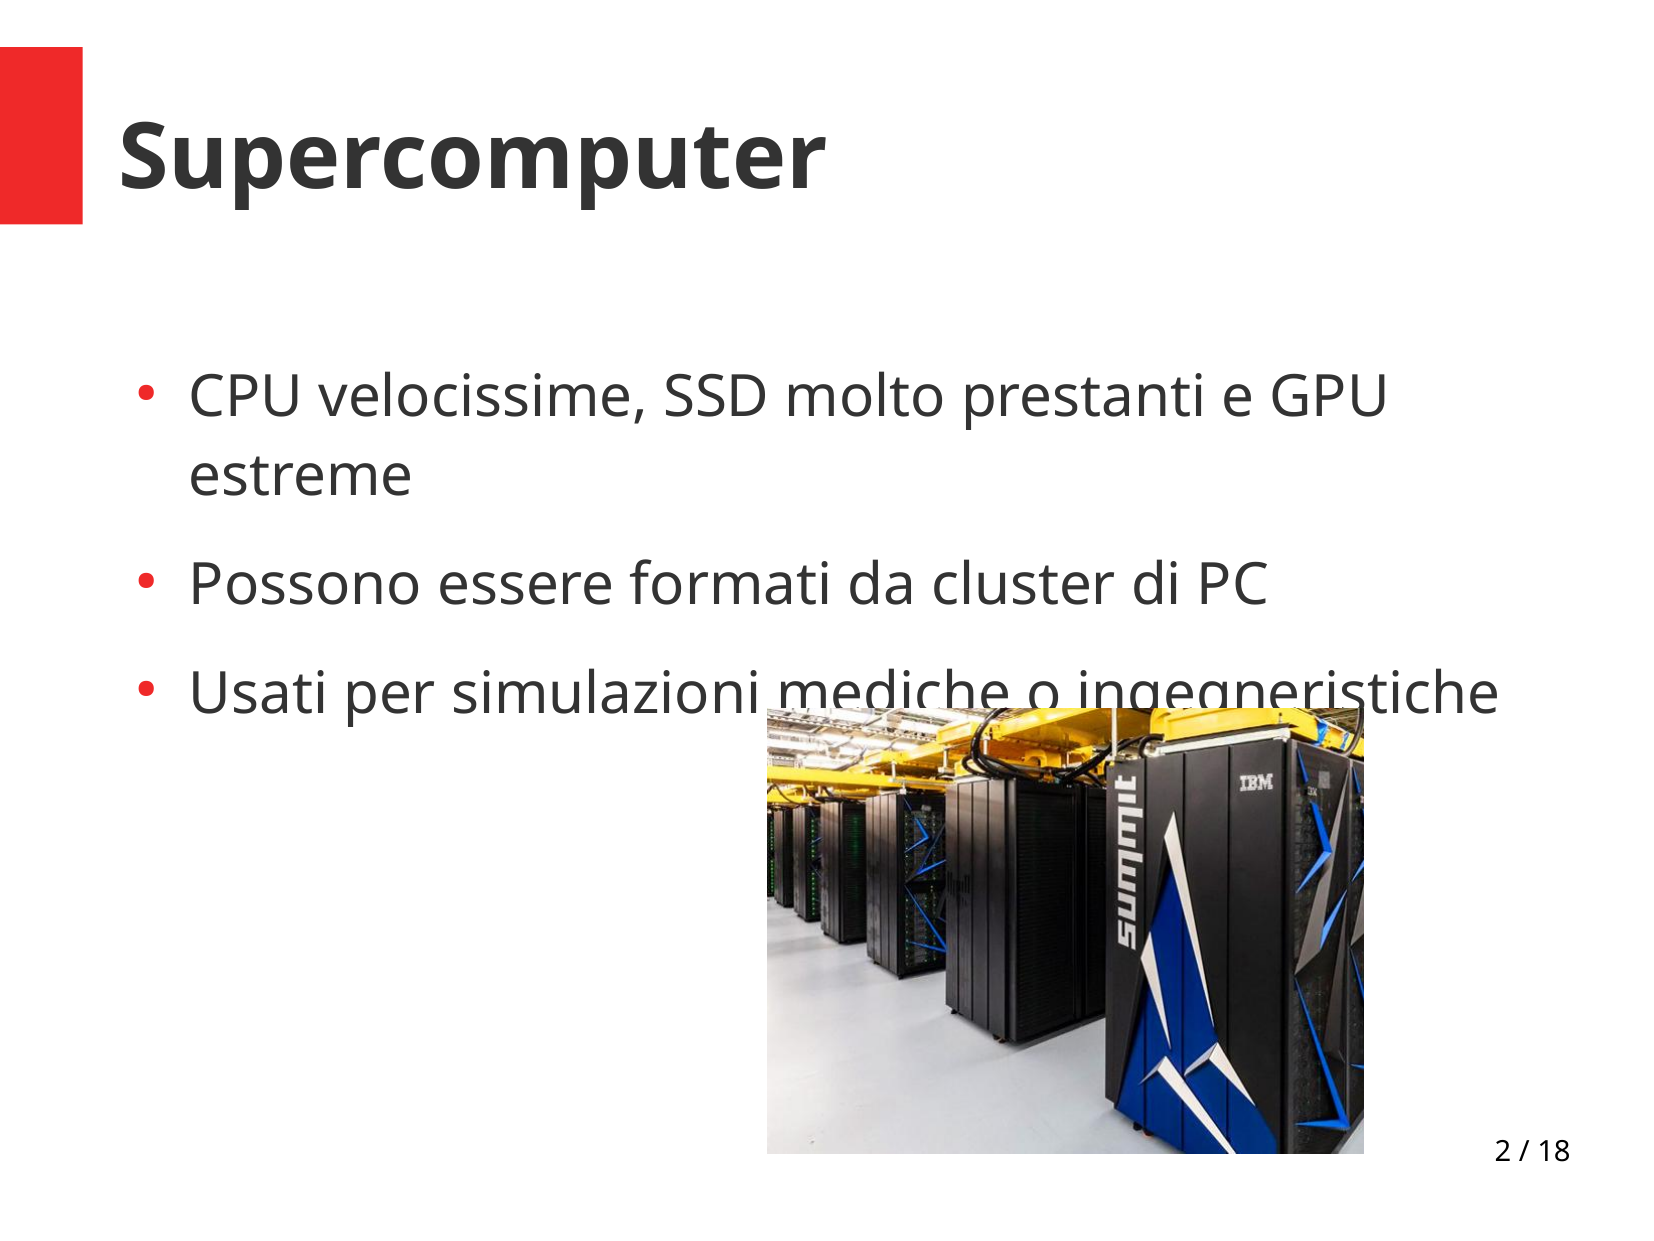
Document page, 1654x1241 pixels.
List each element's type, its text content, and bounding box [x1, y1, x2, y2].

picture [767, 708, 1364, 1154]
title Supercomputer [118, 49, 1571, 257]
list CPU velocissime, SSD molto prestanti e GPU estreme Possono essere formati da cluster di PC Usati per simulazioni mediche o ingegneristiche [118, 354, 1536, 1074]
